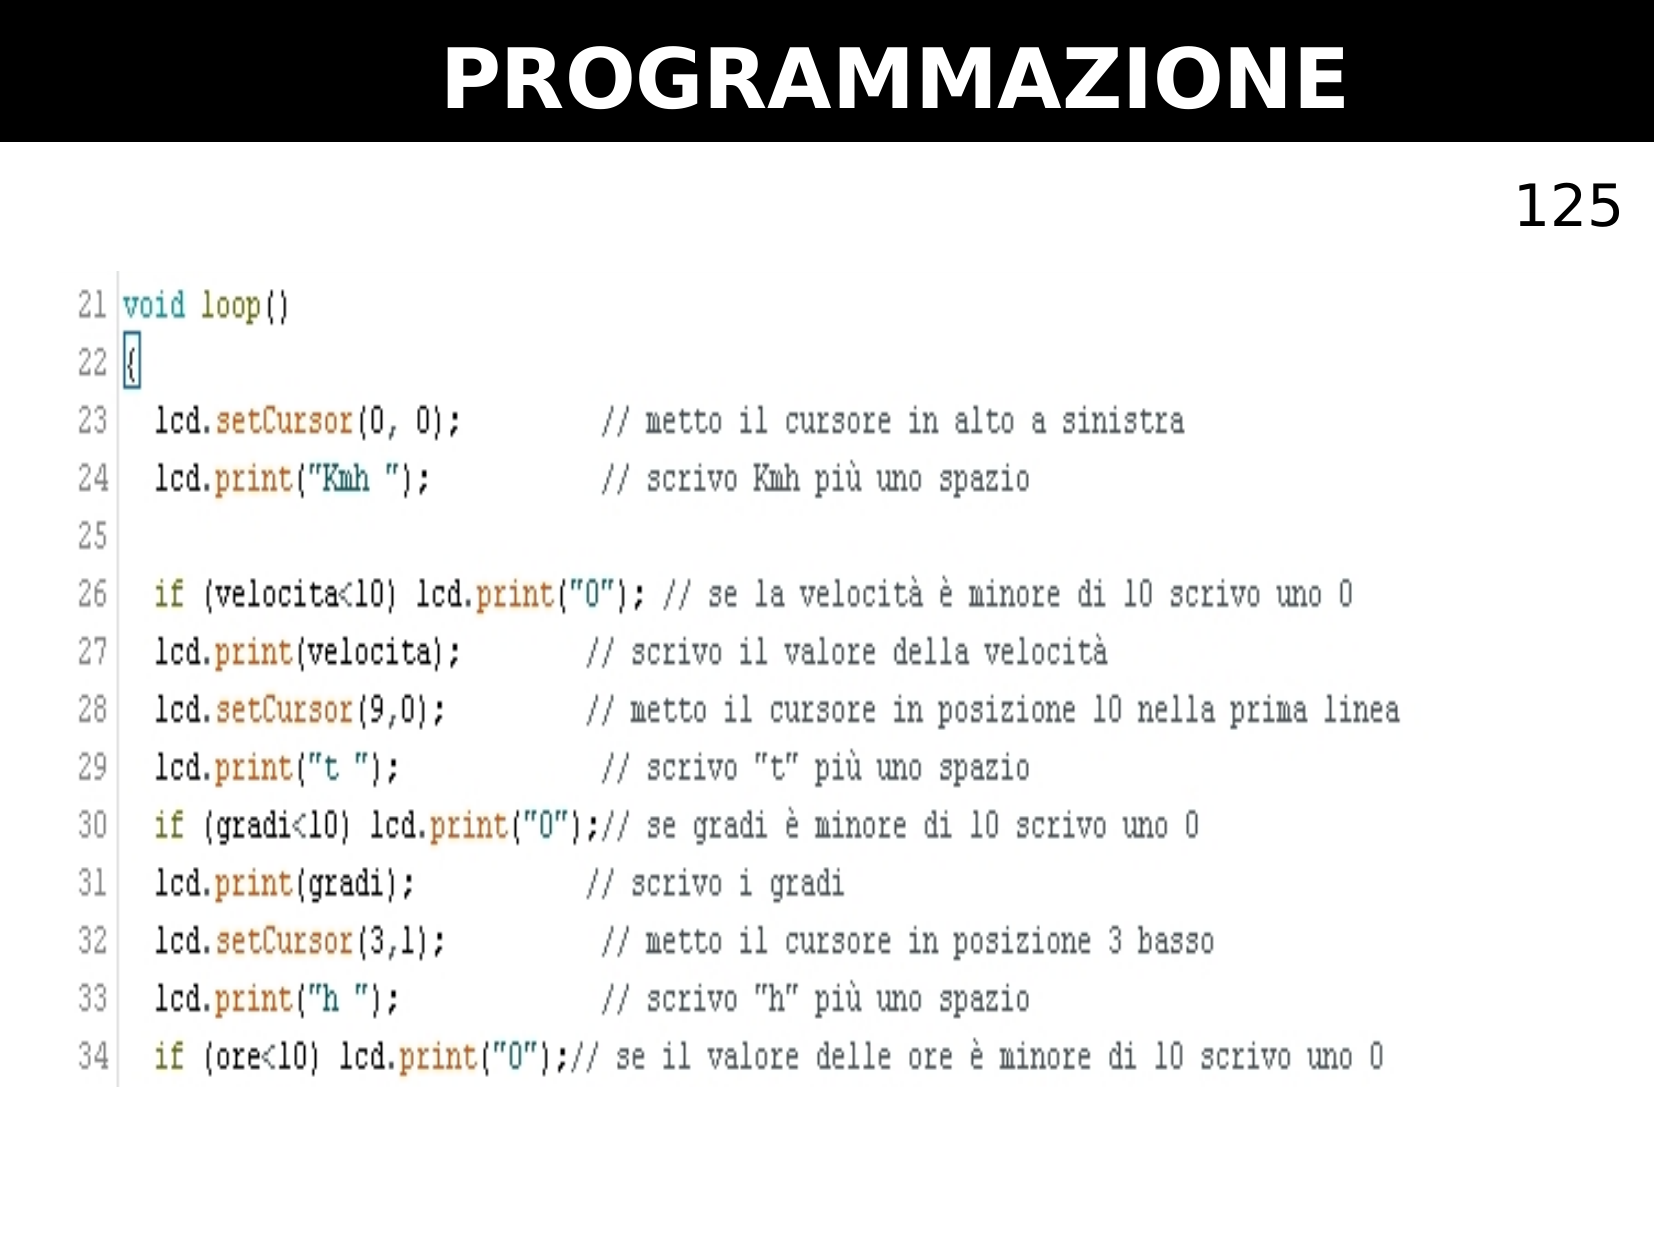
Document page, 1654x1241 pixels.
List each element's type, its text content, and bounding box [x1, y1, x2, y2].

text_box [0, 0, 1654, 142]
text_box PROGRAMMAZIONE [425, 23, 1366, 136]
picture [58, 271, 1565, 1087]
text_box 125 [1498, 165, 1640, 249]
